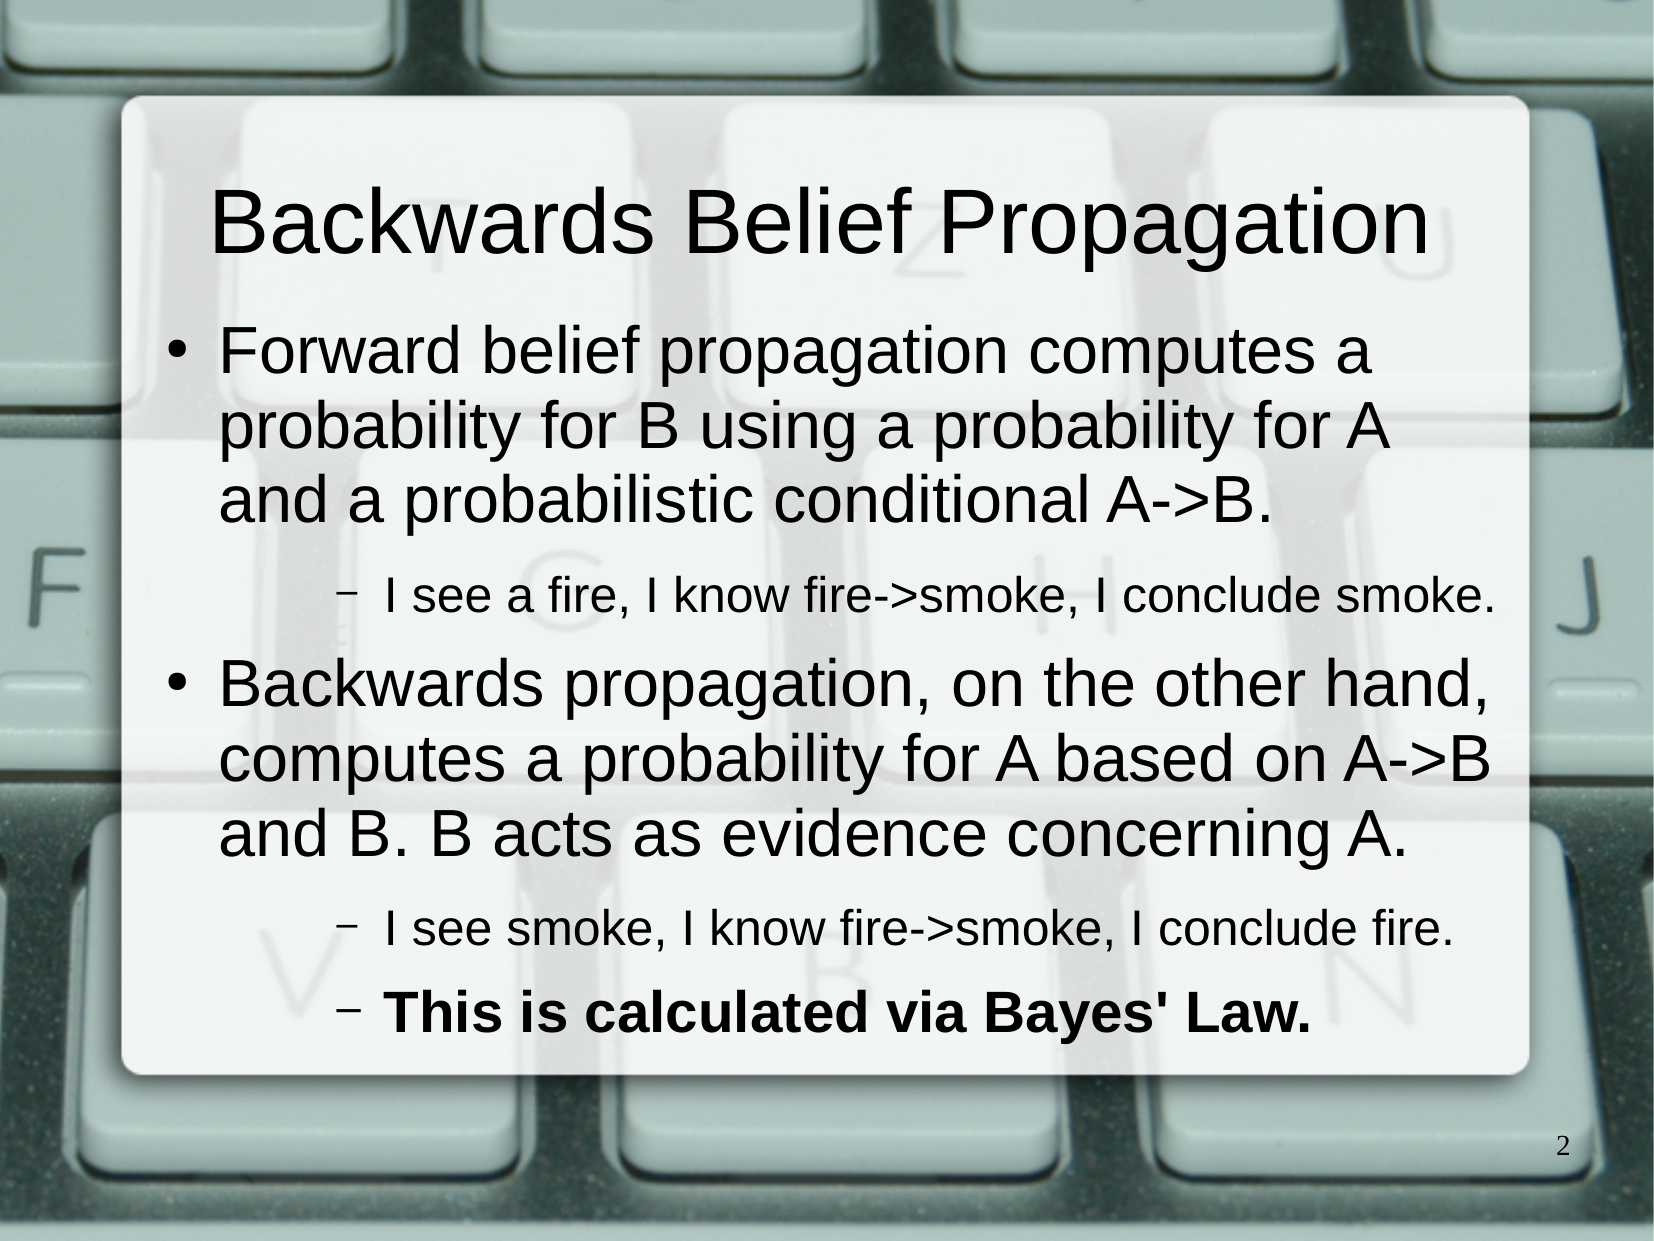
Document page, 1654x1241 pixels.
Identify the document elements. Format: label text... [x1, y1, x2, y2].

title Backwards Belief Propagation [135, 117, 1506, 325]
list Forward belief propagation computes a probability for B using a probability for A and a probabilistic conditional A->B. I see a fire, I know fire->smoke, I conclude smoke. Backwards propagation, on the other hand, computes a probability for A based on A->B and B. B acts as evidence concerning A. I see smoke, I know fire->smoke, I conclude fire. This is calculated via Bayes' Law. [147, 312, 1506, 1117]
picture [0, 0, 1654, 1241]
